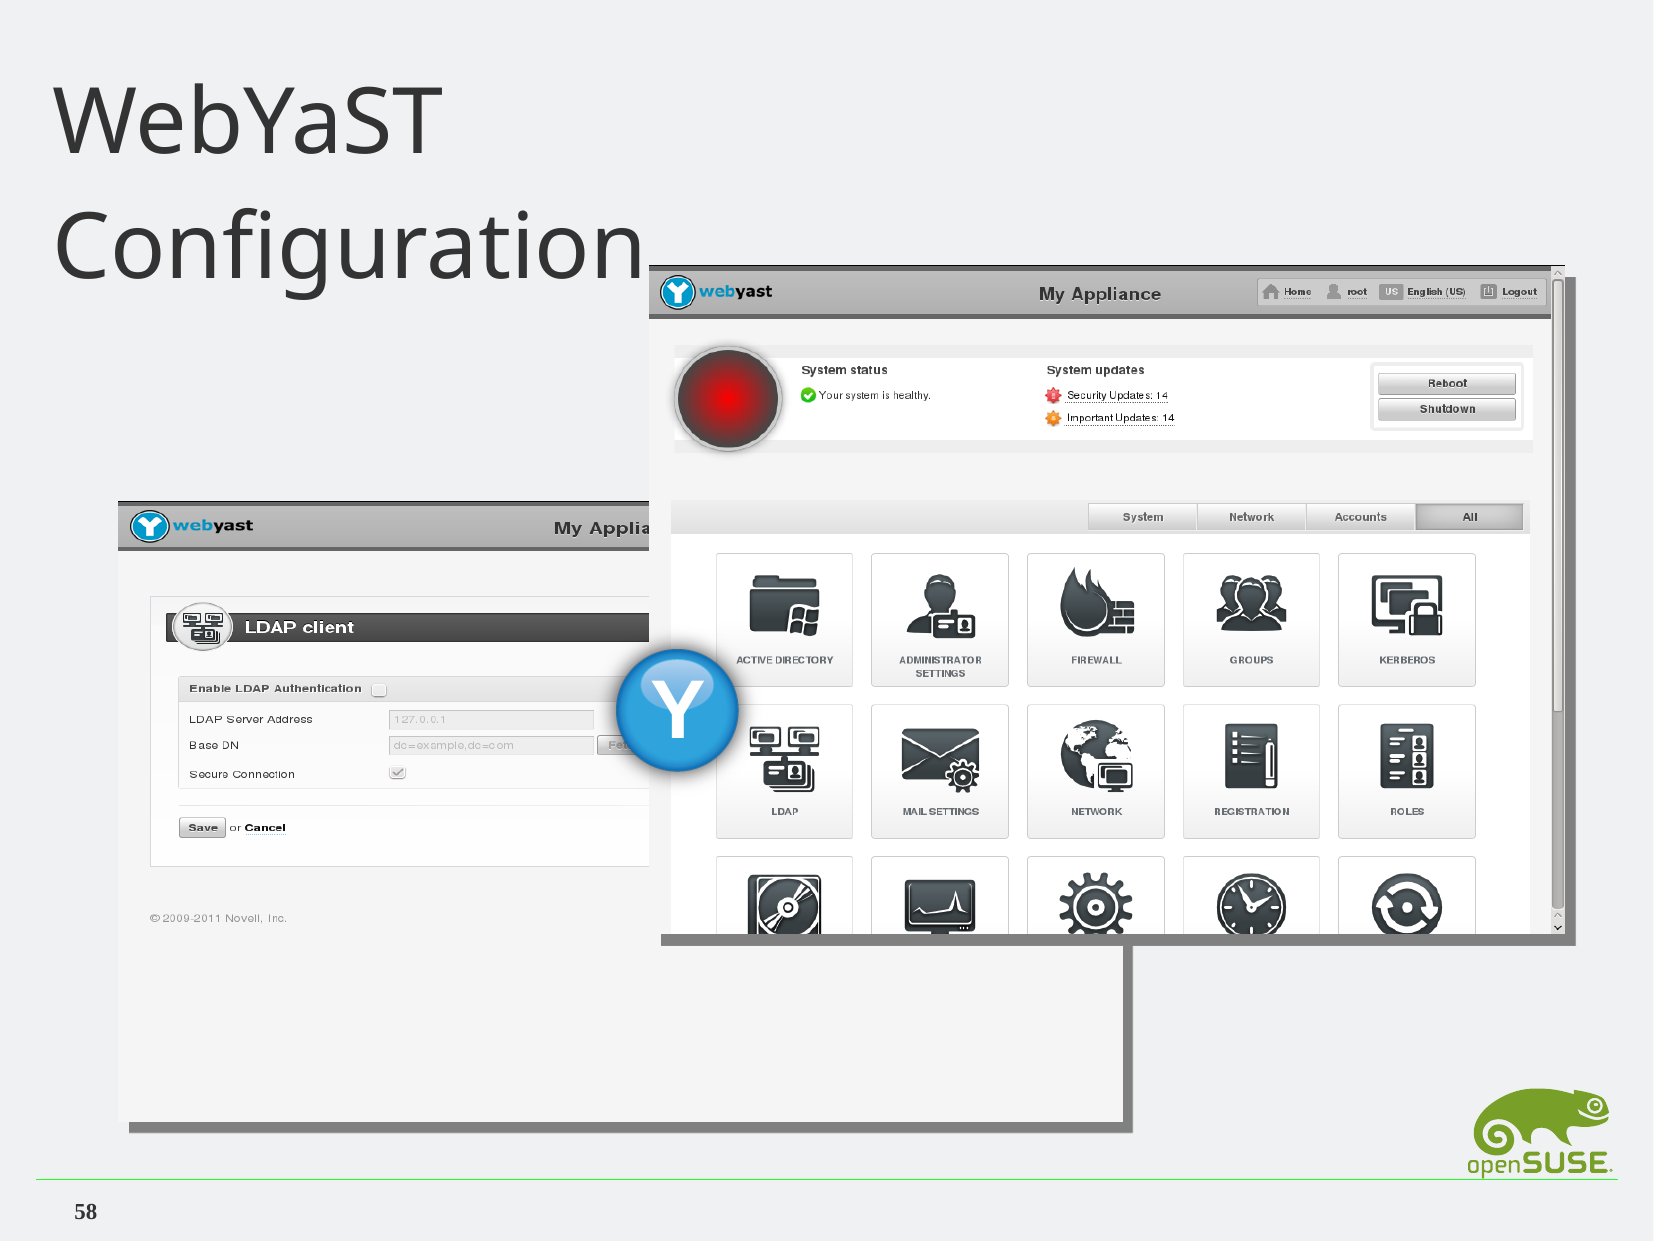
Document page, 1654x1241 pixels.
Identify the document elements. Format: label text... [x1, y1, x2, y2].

picture [0, 0, 1654, 1241]
text_box WebYaST Configuration [37, 47, 991, 277]
